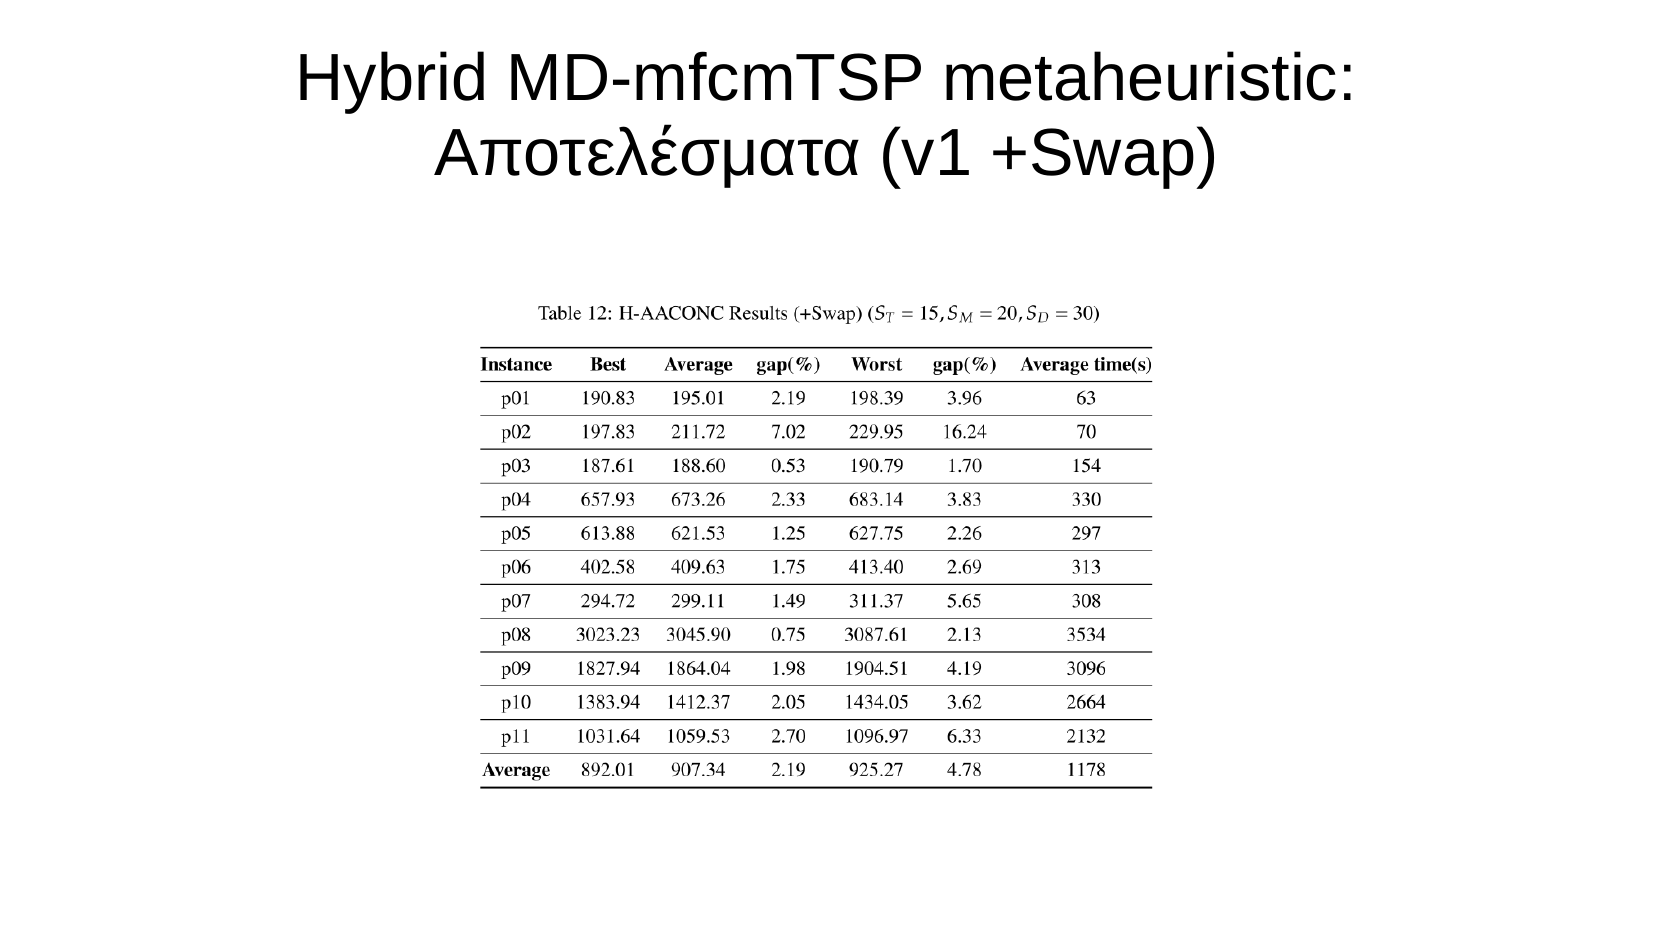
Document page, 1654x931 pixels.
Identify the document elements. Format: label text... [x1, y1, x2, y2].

title Hybrid MD-mfcmTSP metaheuristic: Αποτελέσματα (v1 +Swap) [82, 37, 1571, 193]
picture [472, 299, 1163, 798]
